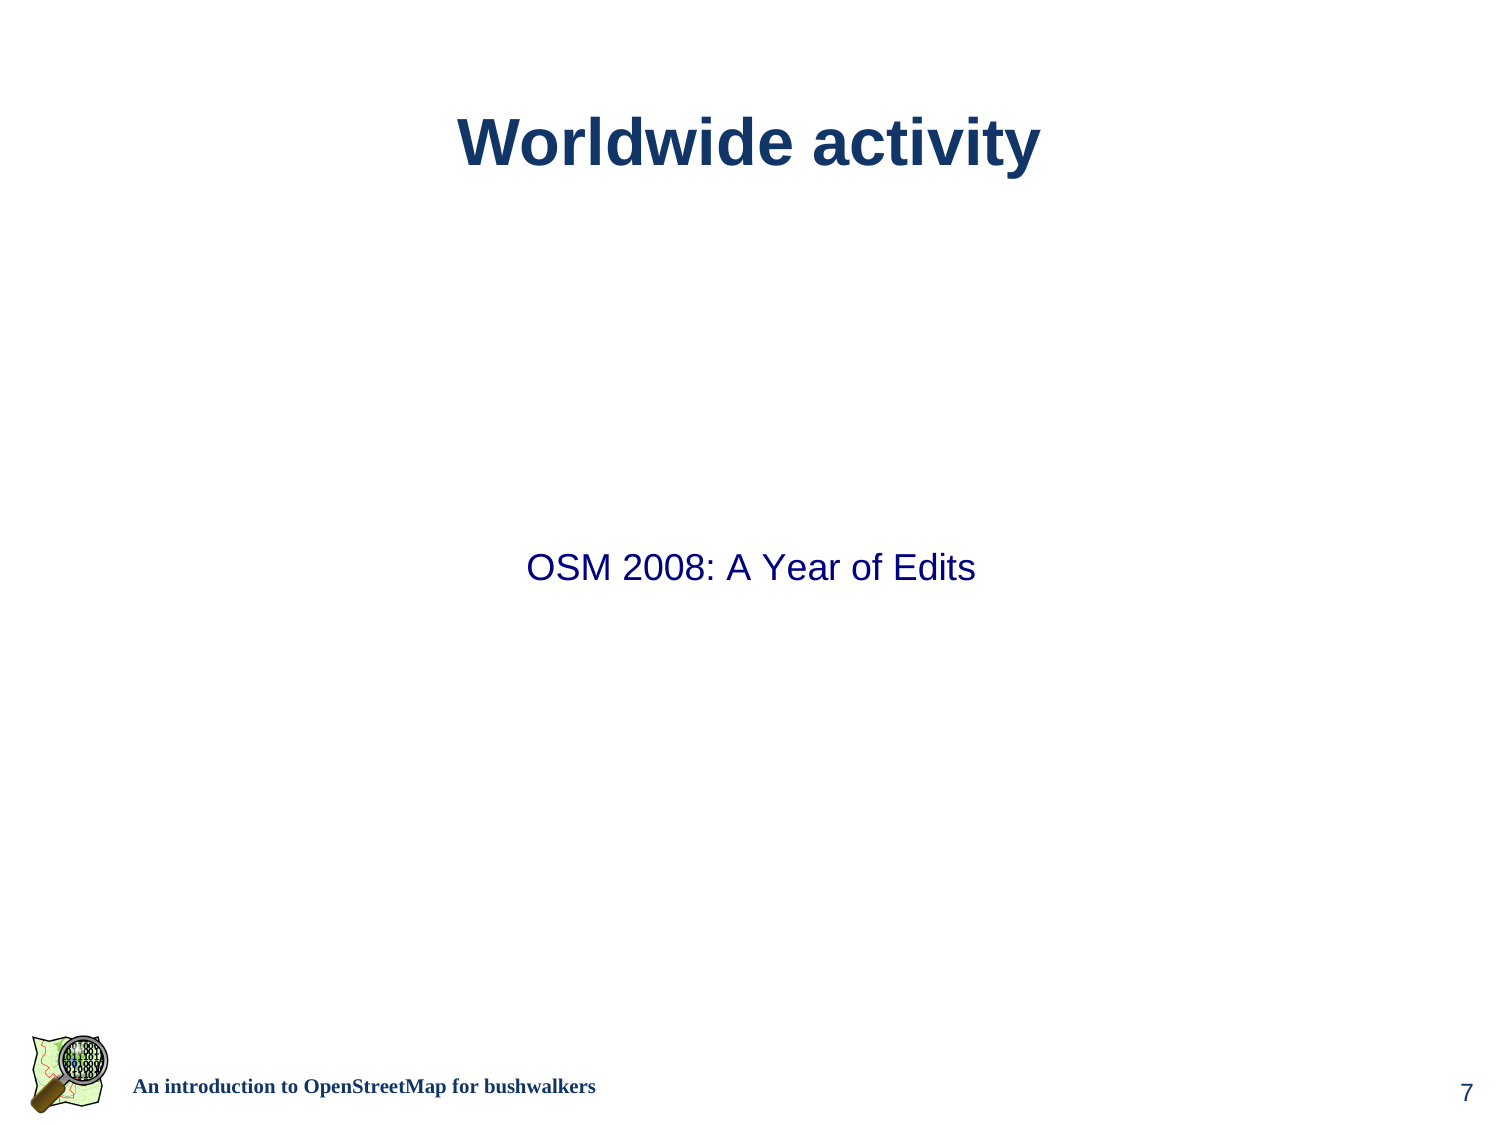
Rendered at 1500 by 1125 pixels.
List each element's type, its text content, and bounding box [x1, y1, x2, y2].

text_box OSM 2008: A Year of Edits [29, 535, 1474, 606]
title Worldwide activity [74, 37, 1425, 240]
picture [29, 1033, 110, 1114]
